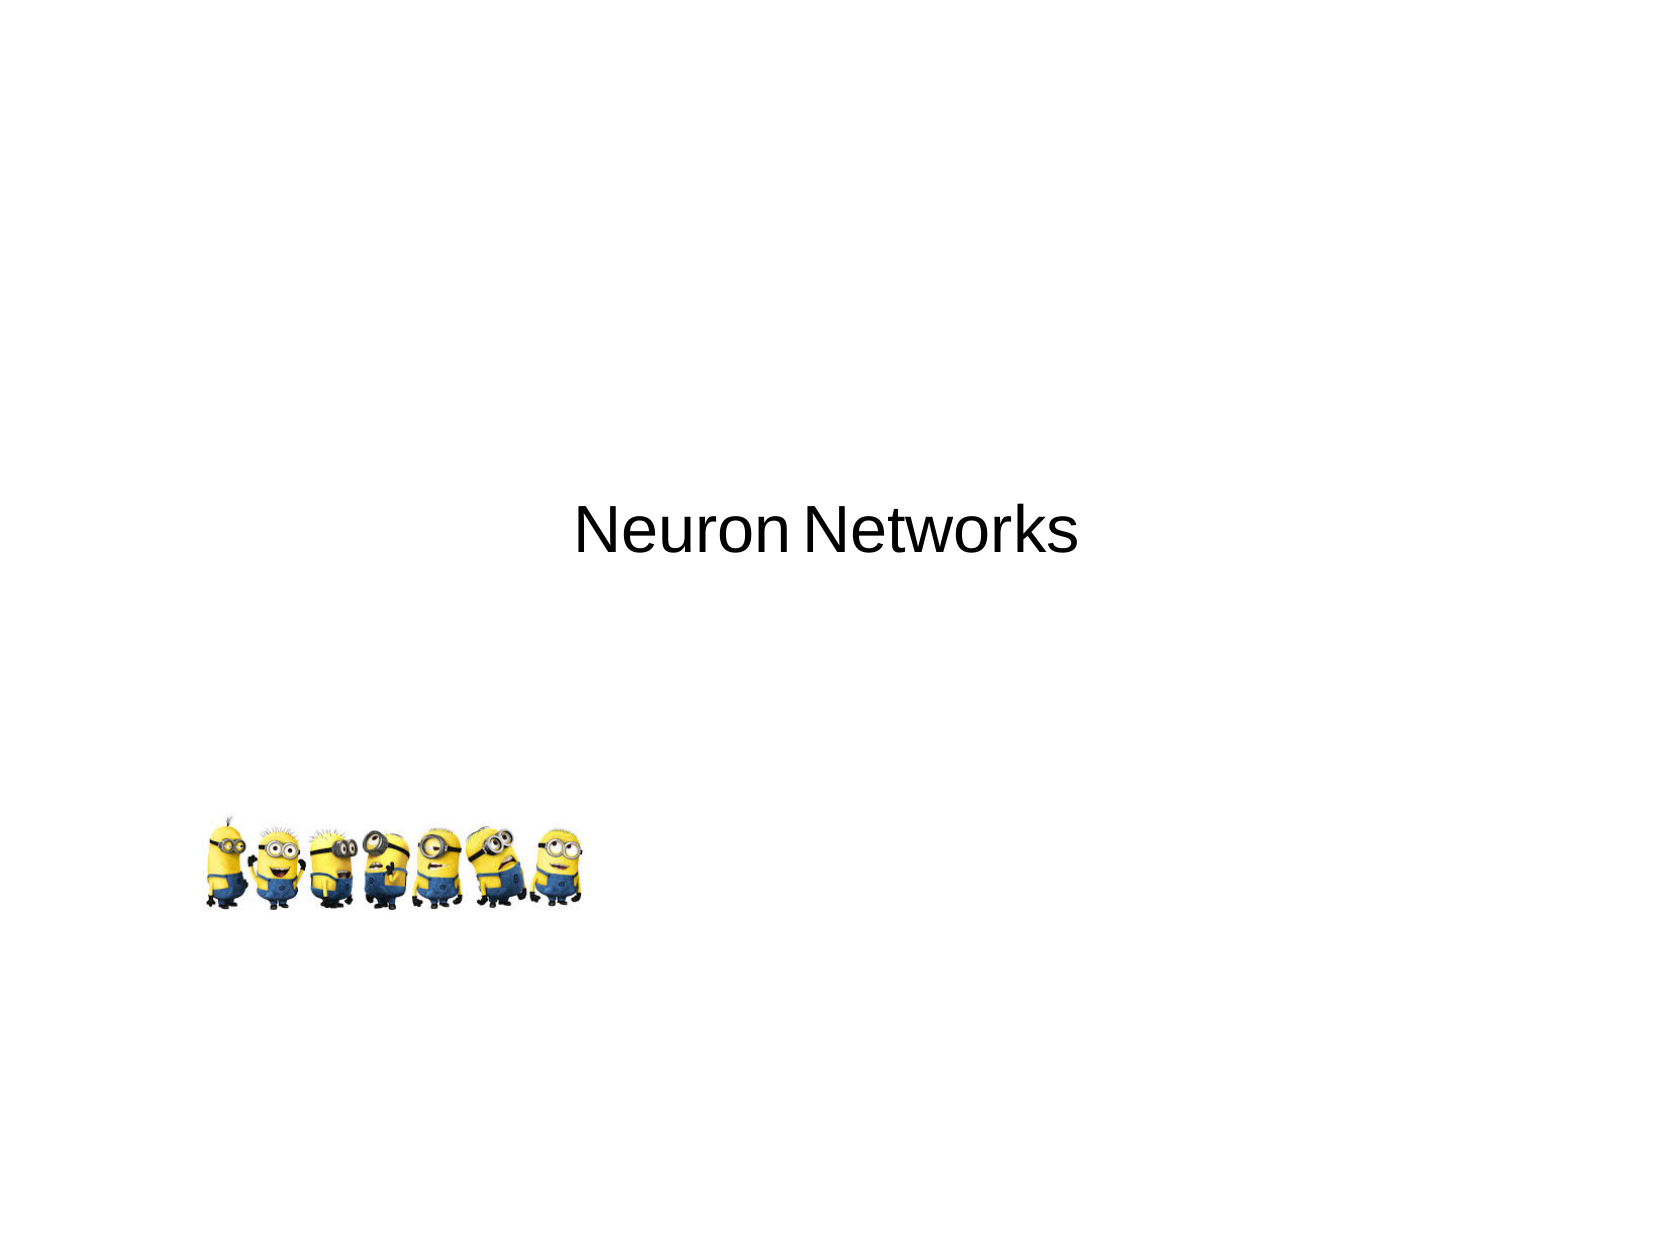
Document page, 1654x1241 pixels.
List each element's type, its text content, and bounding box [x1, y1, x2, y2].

picture [202, 797, 586, 931]
subtitle Neuron Networks [82, 49, 1571, 1010]
